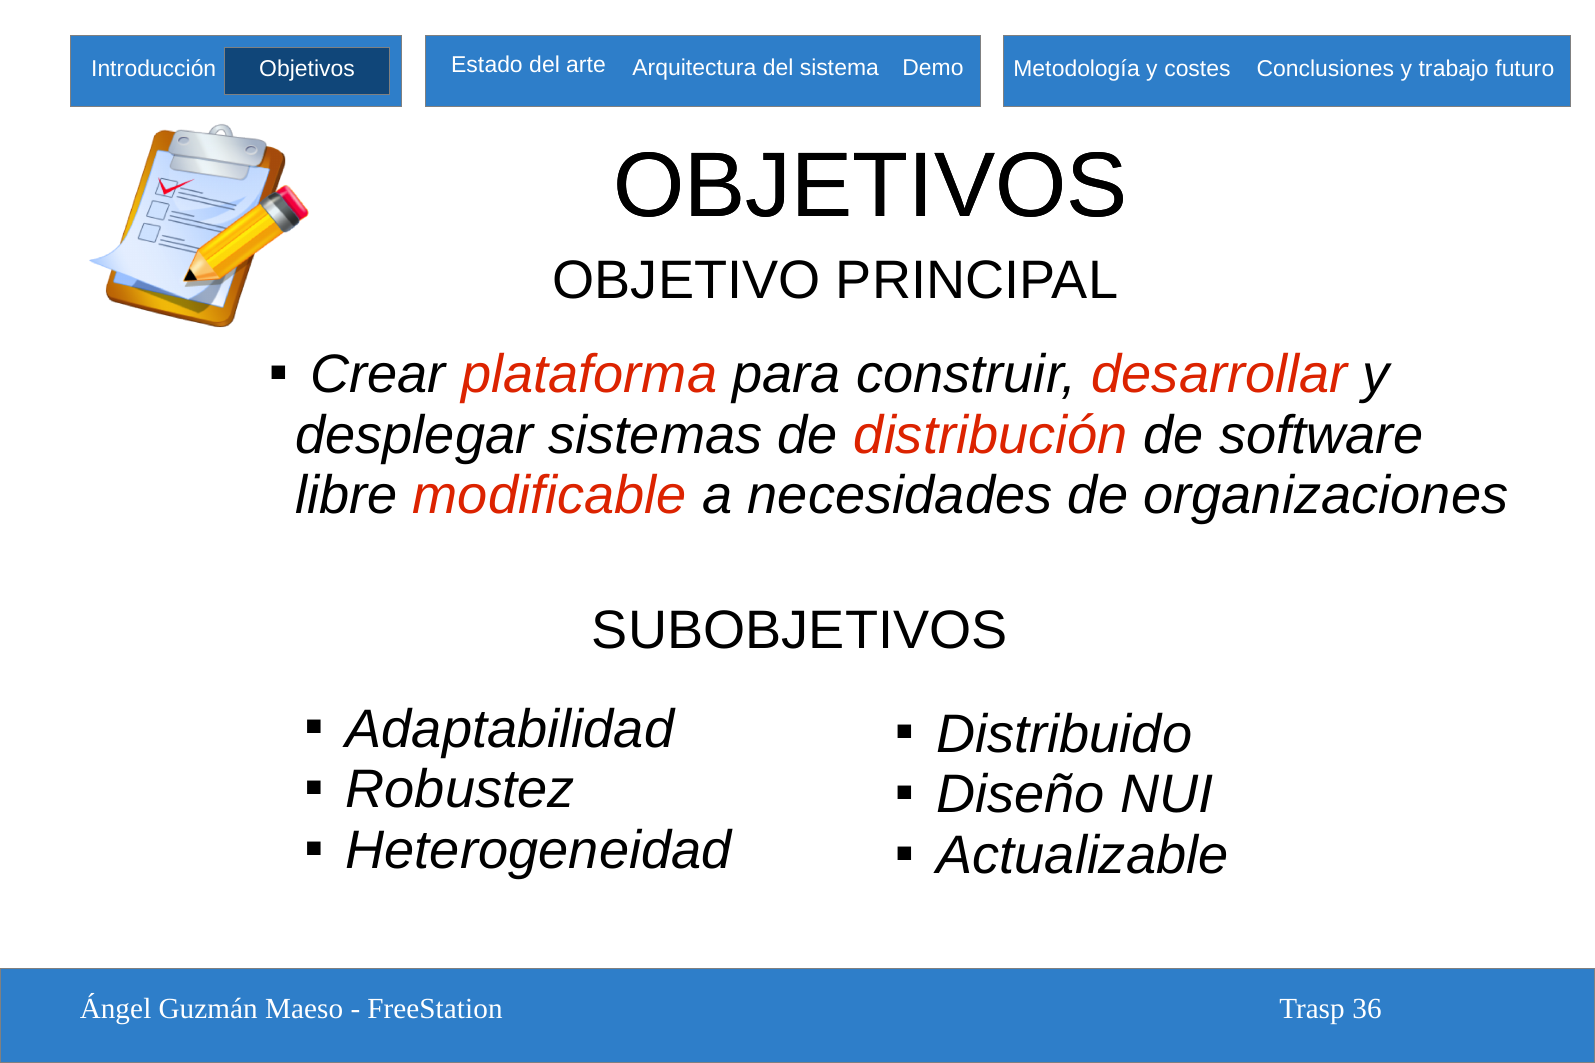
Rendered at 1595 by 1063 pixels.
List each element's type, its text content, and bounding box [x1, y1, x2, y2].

text_box [1003, 101, 1571, 107]
text_box Crear plataforma para construir, desarrollar y desplegar sistemas de distribución de software libre modificable a necesidades de organizaciones [259, 330, 1512, 539]
title OBJETIVO PRINCIPAL [118, 224, 1554, 336]
title Estado del arte [413, 41, 644, 89]
title Objetivos [243, 36, 384, 101]
title OBJETIVOS [153, 128, 1589, 240]
title Demo [868, 47, 999, 88]
text_box [425, 88, 981, 107]
text_box [425, 35, 981, 47]
text_box Distribuido Diseño NUI Actualizable [885, 690, 1382, 898]
title Metodología y costes [981, 36, 1228, 101]
picture [70, 106, 319, 355]
title Conclusiones y trabajo futuro [1228, 36, 1583, 101]
title Arquitectura del sistema [625, 41, 886, 94]
title Introducción [64, 36, 243, 101]
text_box Adaptabilidad Robustez Heterogeneidad [295, 686, 792, 893]
text_box [70, 35, 402, 107]
title SUBOBJETIVOS [82, 573, 1518, 686]
